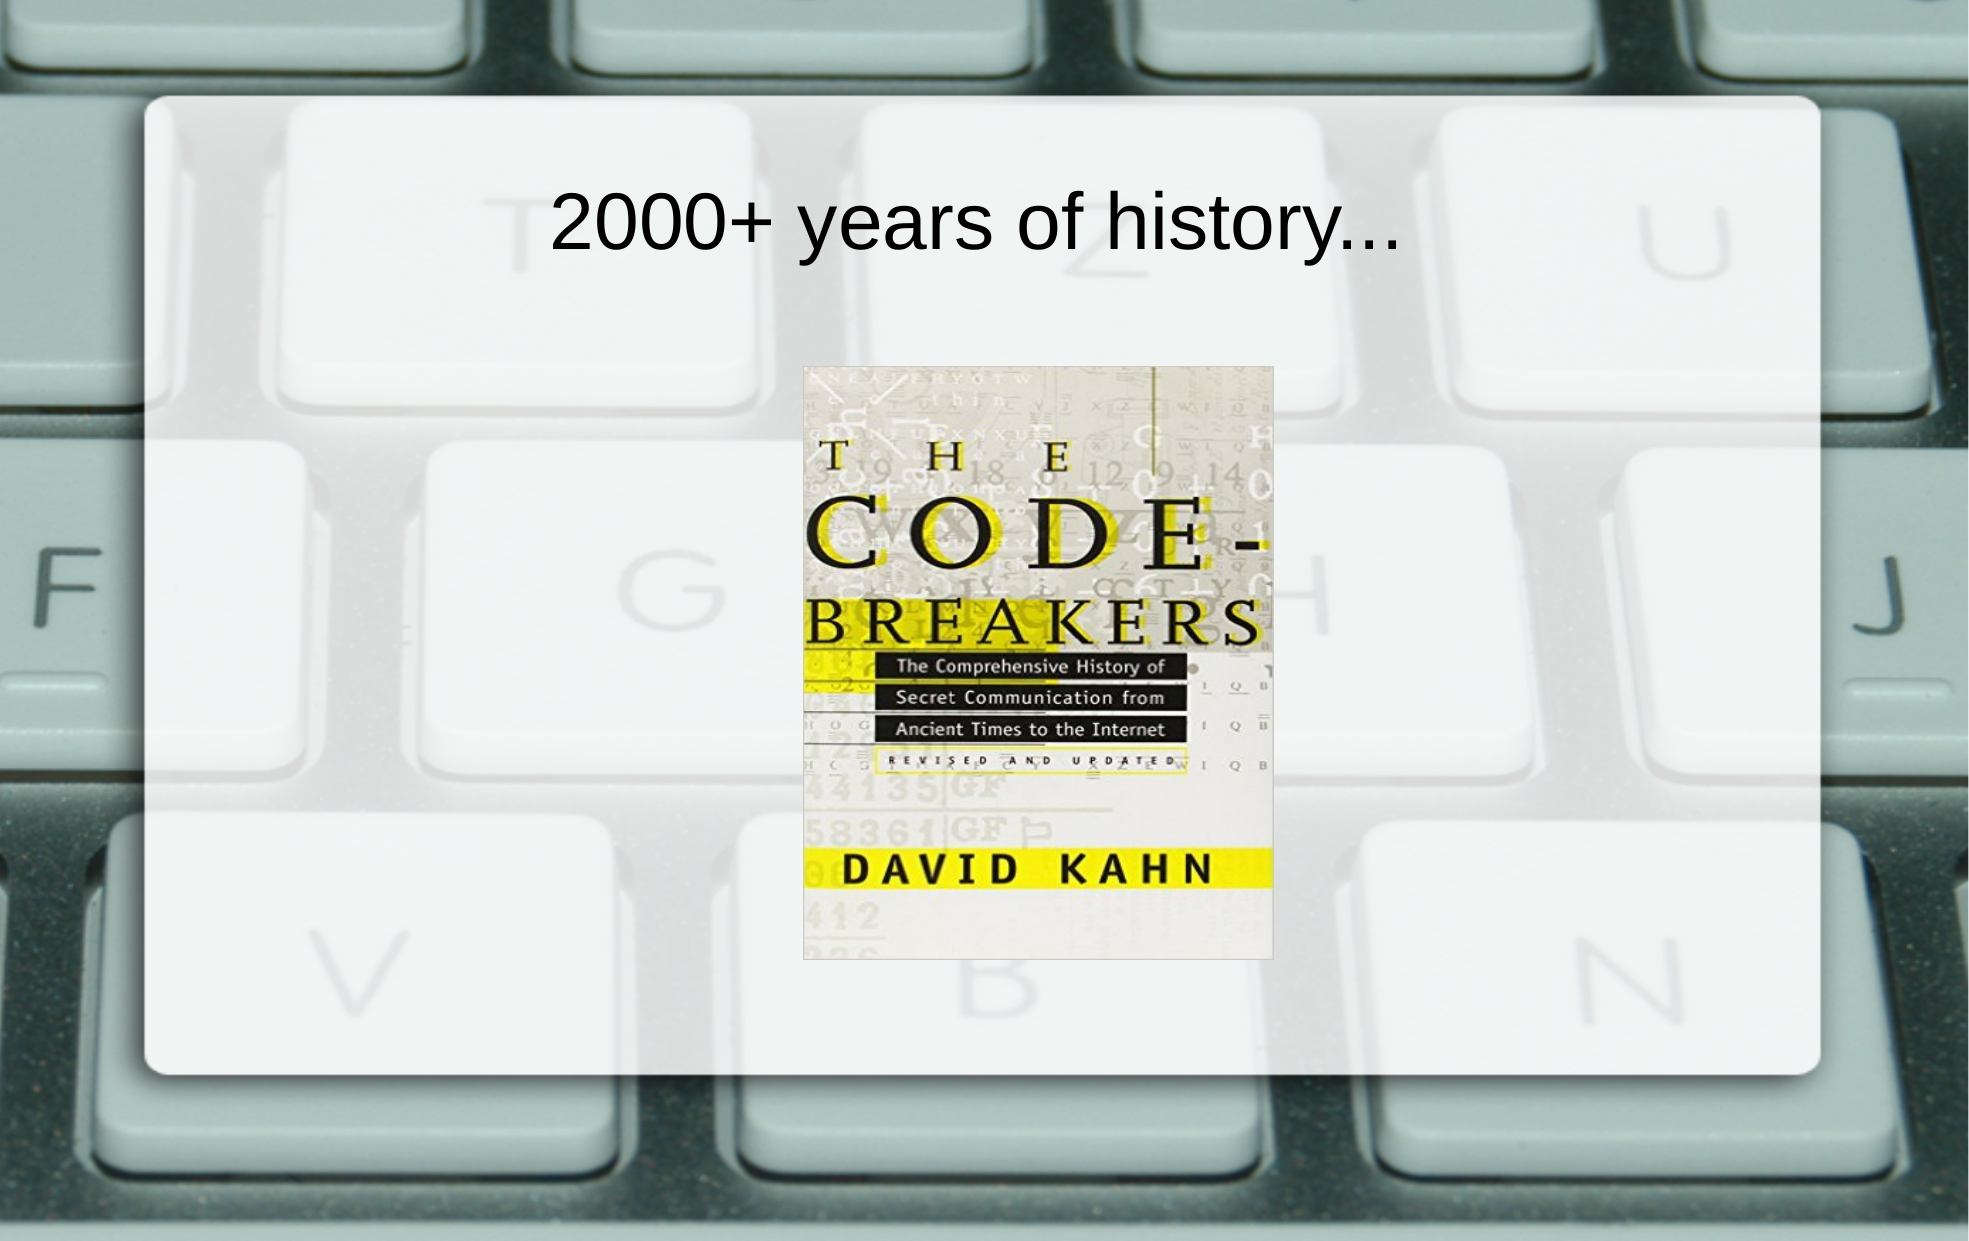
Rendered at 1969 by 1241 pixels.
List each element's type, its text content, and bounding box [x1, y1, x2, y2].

picture [0, 0, 1969, 1241]
title 2000+ years of history... [161, 117, 1793, 325]
